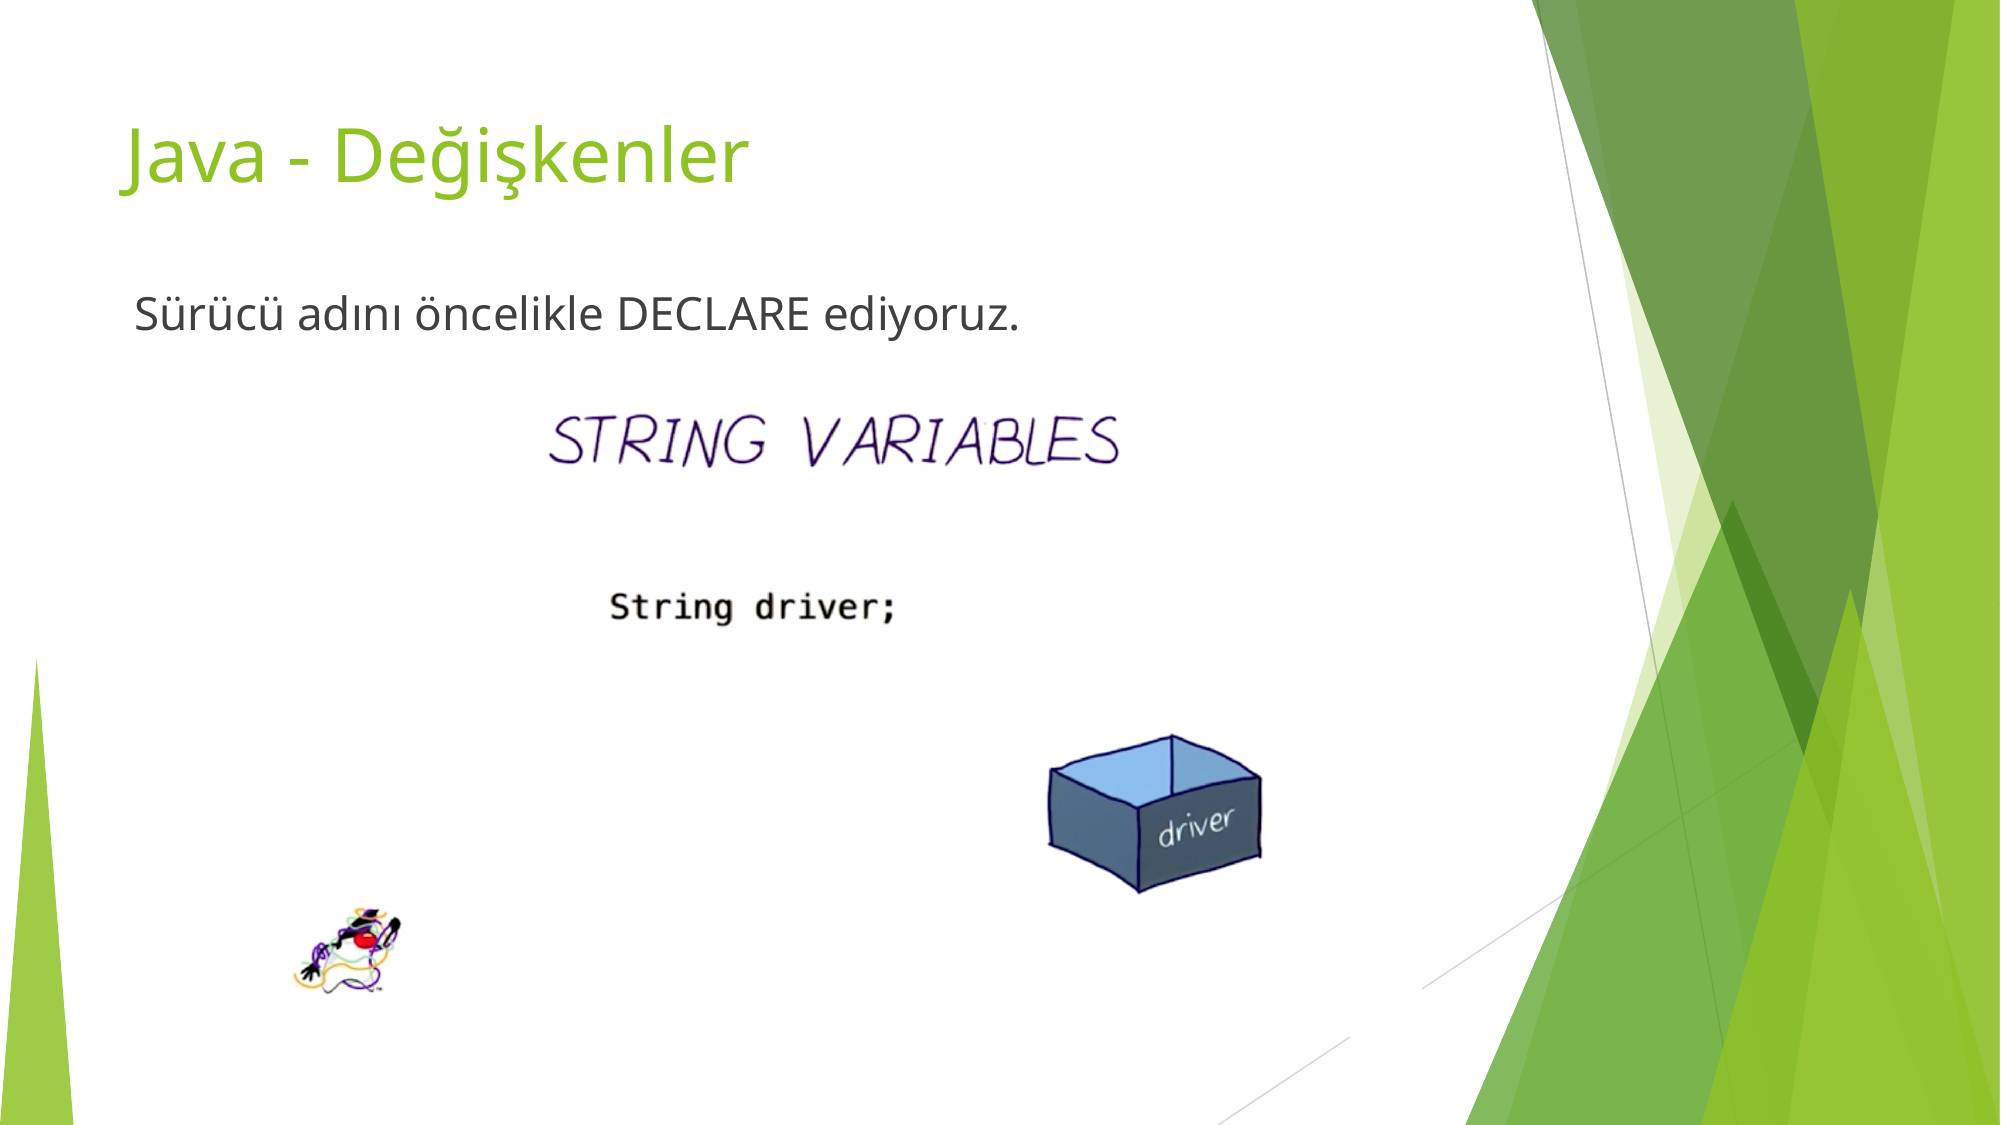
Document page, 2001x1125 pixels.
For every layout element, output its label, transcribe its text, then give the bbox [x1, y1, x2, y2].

list Sürücü adını öncelikle DECLARE ediyoruz. [120, 277, 1531, 436]
picture [240, 389, 1422, 1037]
title Java - Değişkenler [111, 99, 1522, 317]
